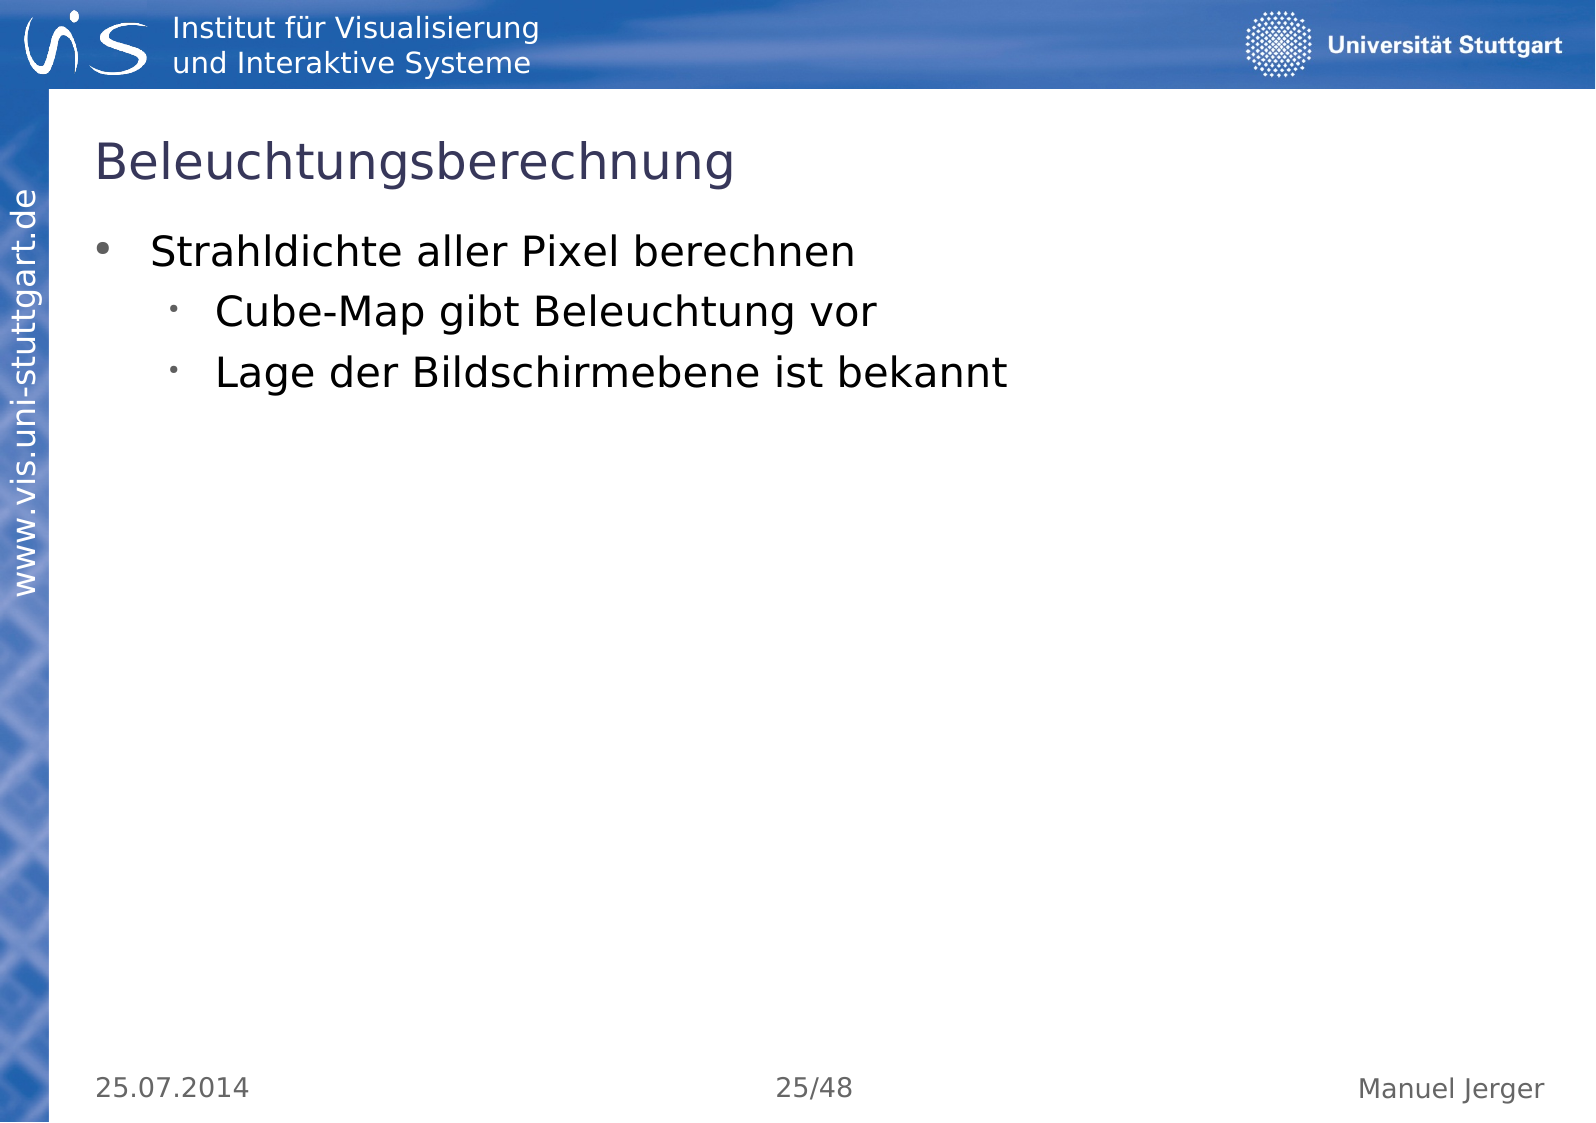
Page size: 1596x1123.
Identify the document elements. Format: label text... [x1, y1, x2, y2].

picture [0, 0, 49, 1122]
title Beleuchtungsberechnung [94, 117, 1534, 201]
list Strahldichte aller Pixel berechnen Cube-Map gibt Beleuchtung vor Lage der Bildschirmebene ist bekannt [94, 224, 1548, 1052]
picture [24, 0, 1596, 89]
